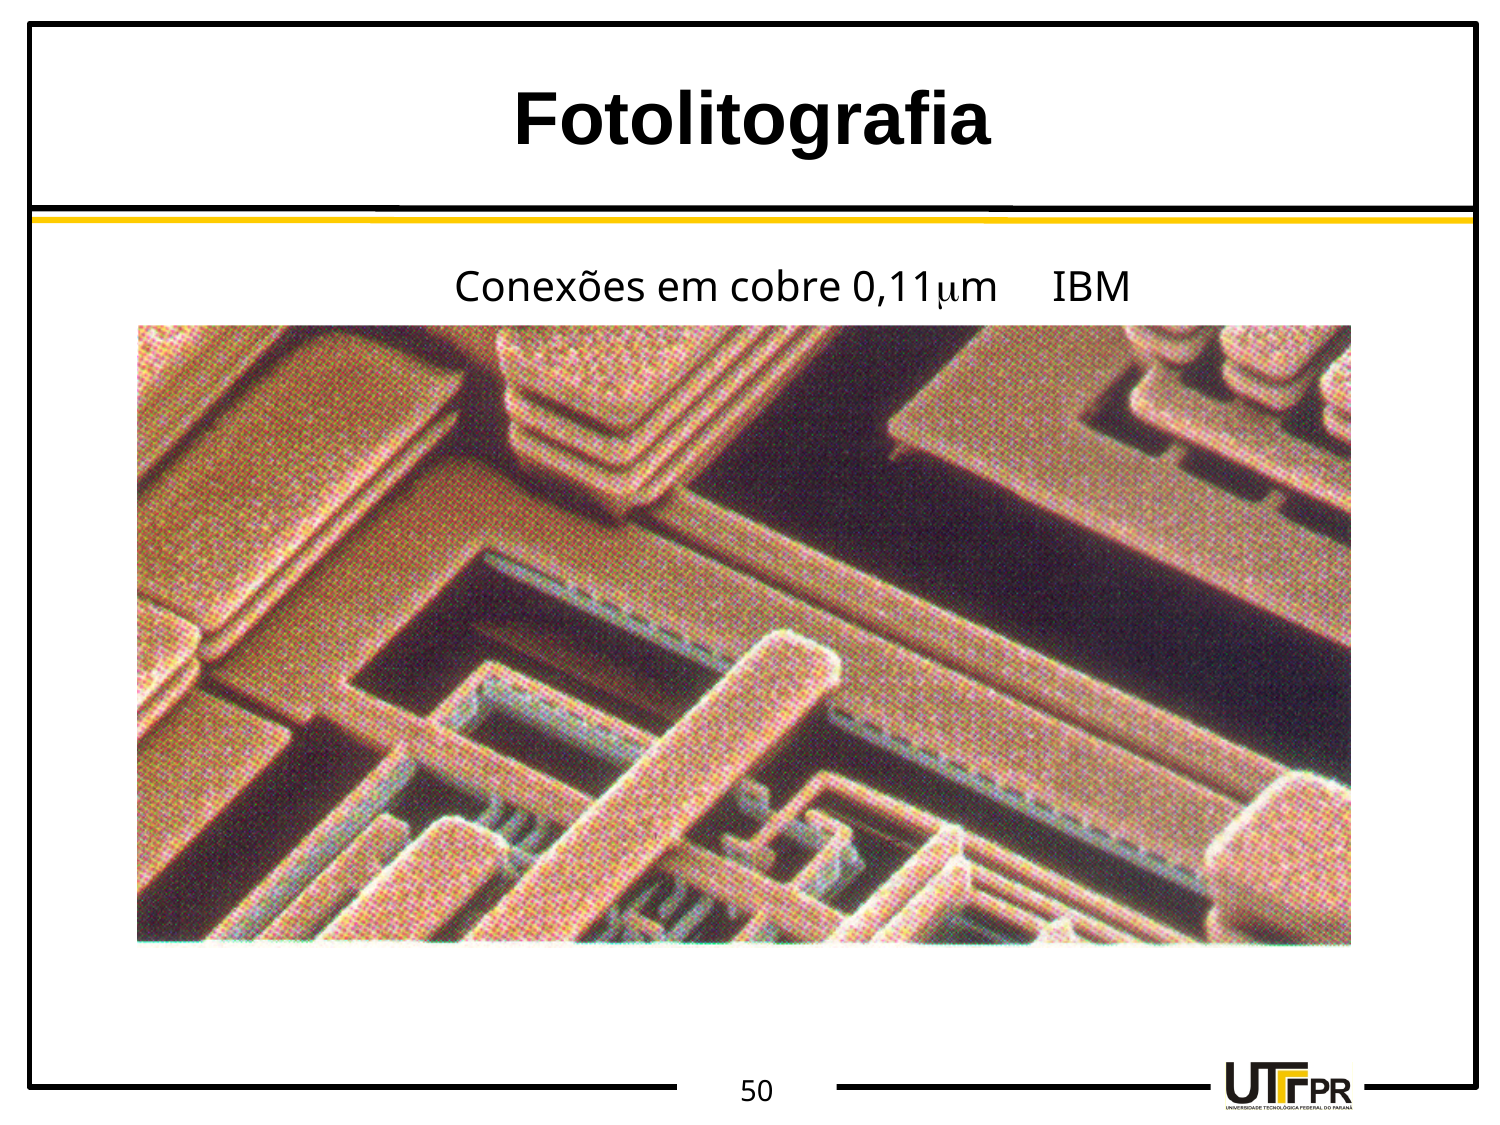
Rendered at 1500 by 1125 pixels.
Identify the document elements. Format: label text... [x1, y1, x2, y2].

text_box Conexões em cobre 0,11m IBM [439, 251, 1147, 318]
picture [137, 324, 1351, 948]
picture [1225, 1062, 1353, 1110]
title Fotolitografia [29, 47, 1477, 195]
